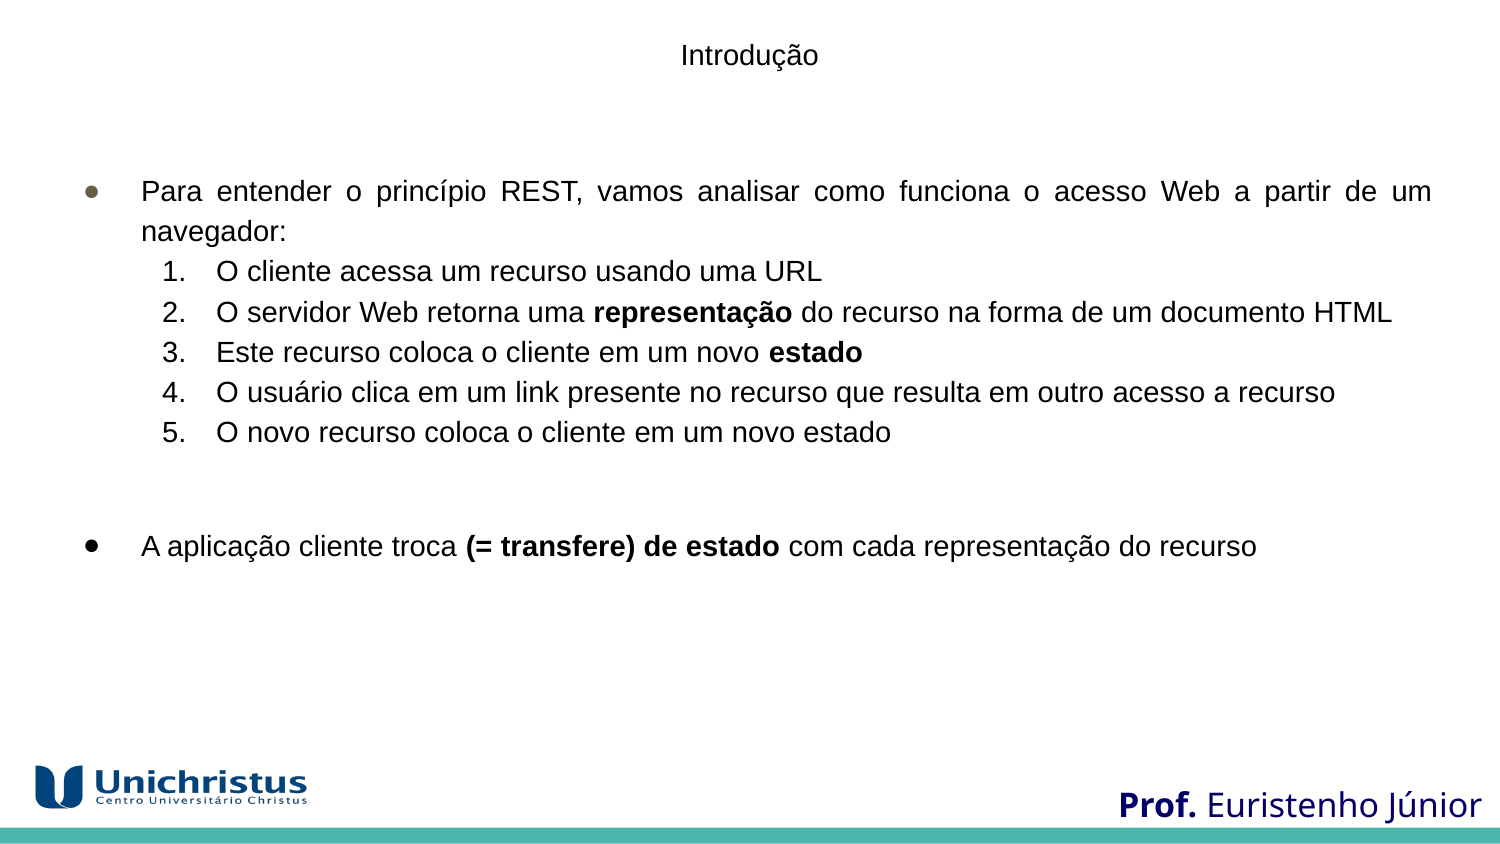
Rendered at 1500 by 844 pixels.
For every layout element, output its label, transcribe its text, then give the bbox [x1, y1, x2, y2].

text_box Prof. Euristenho Júnior [1103, 773, 1500, 829]
picture [31, 763, 311, 810]
title Introdução [51, 20, 1449, 137]
list Para entender o princípio REST, vamos analisar como funciona o acesso Web a partir de um navegador: O cliente acessa um recurso usando uma URL O servidor Web retorna uma representação do recurso na forma de um documento HTML Este recurso coloca o cliente em um novo estado O usuário clica em um link presente no recurso que resulta em outro acesso a recurso O novo recurso coloca o cliente em um novo estado A aplicação cliente troca (= transfere) de estado com cada representação do recurso [51, 152, 1449, 750]
